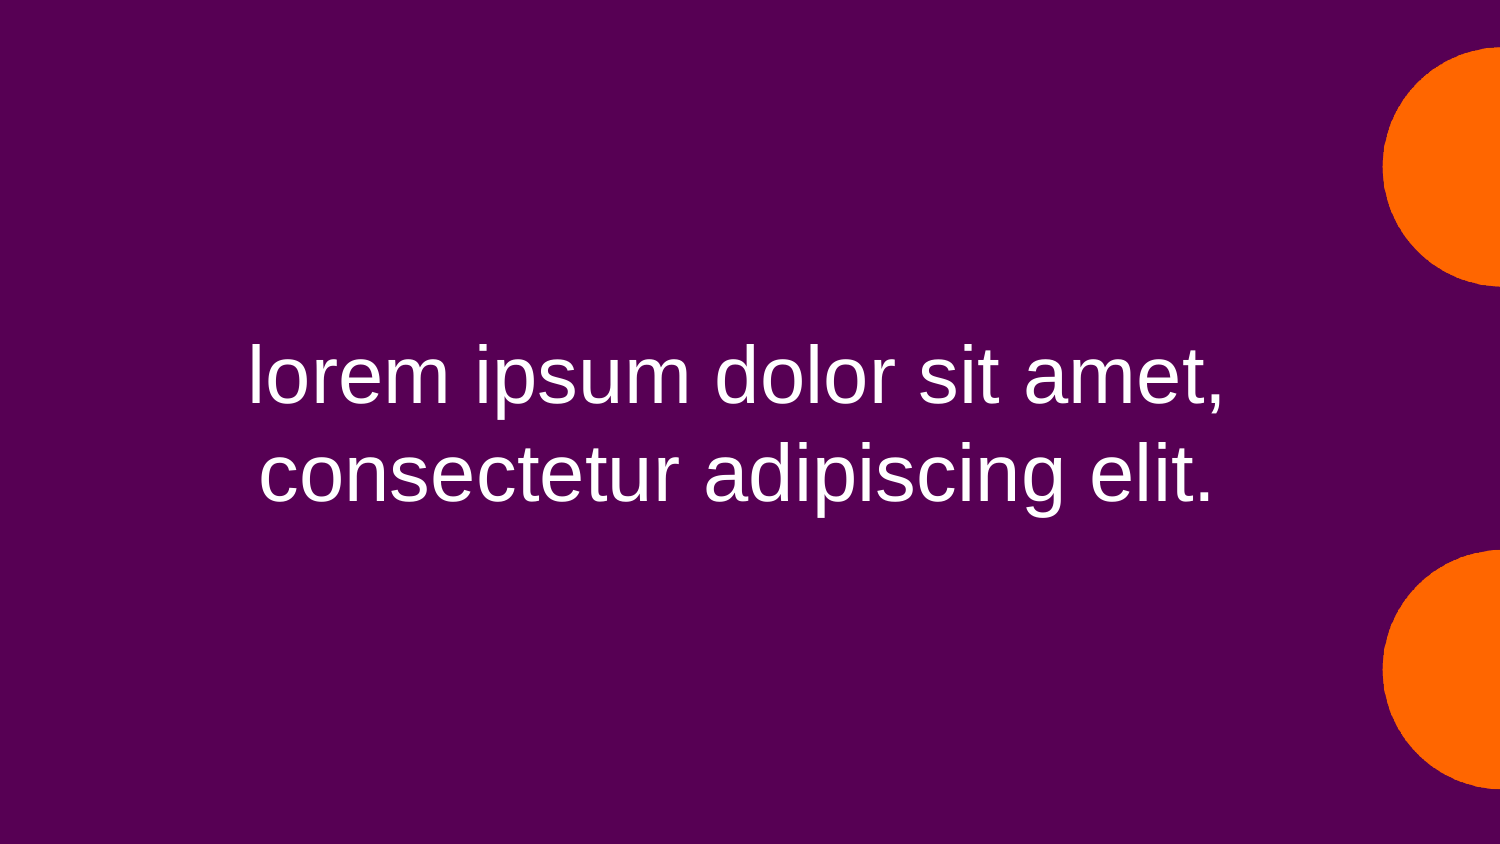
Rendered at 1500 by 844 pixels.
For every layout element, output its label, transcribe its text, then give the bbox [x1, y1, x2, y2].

picture [1377, 41, 1500, 794]
title lorem ipsum dolor sit amet, consectetur adipiscing elit. [75, 314, 1377, 526]
